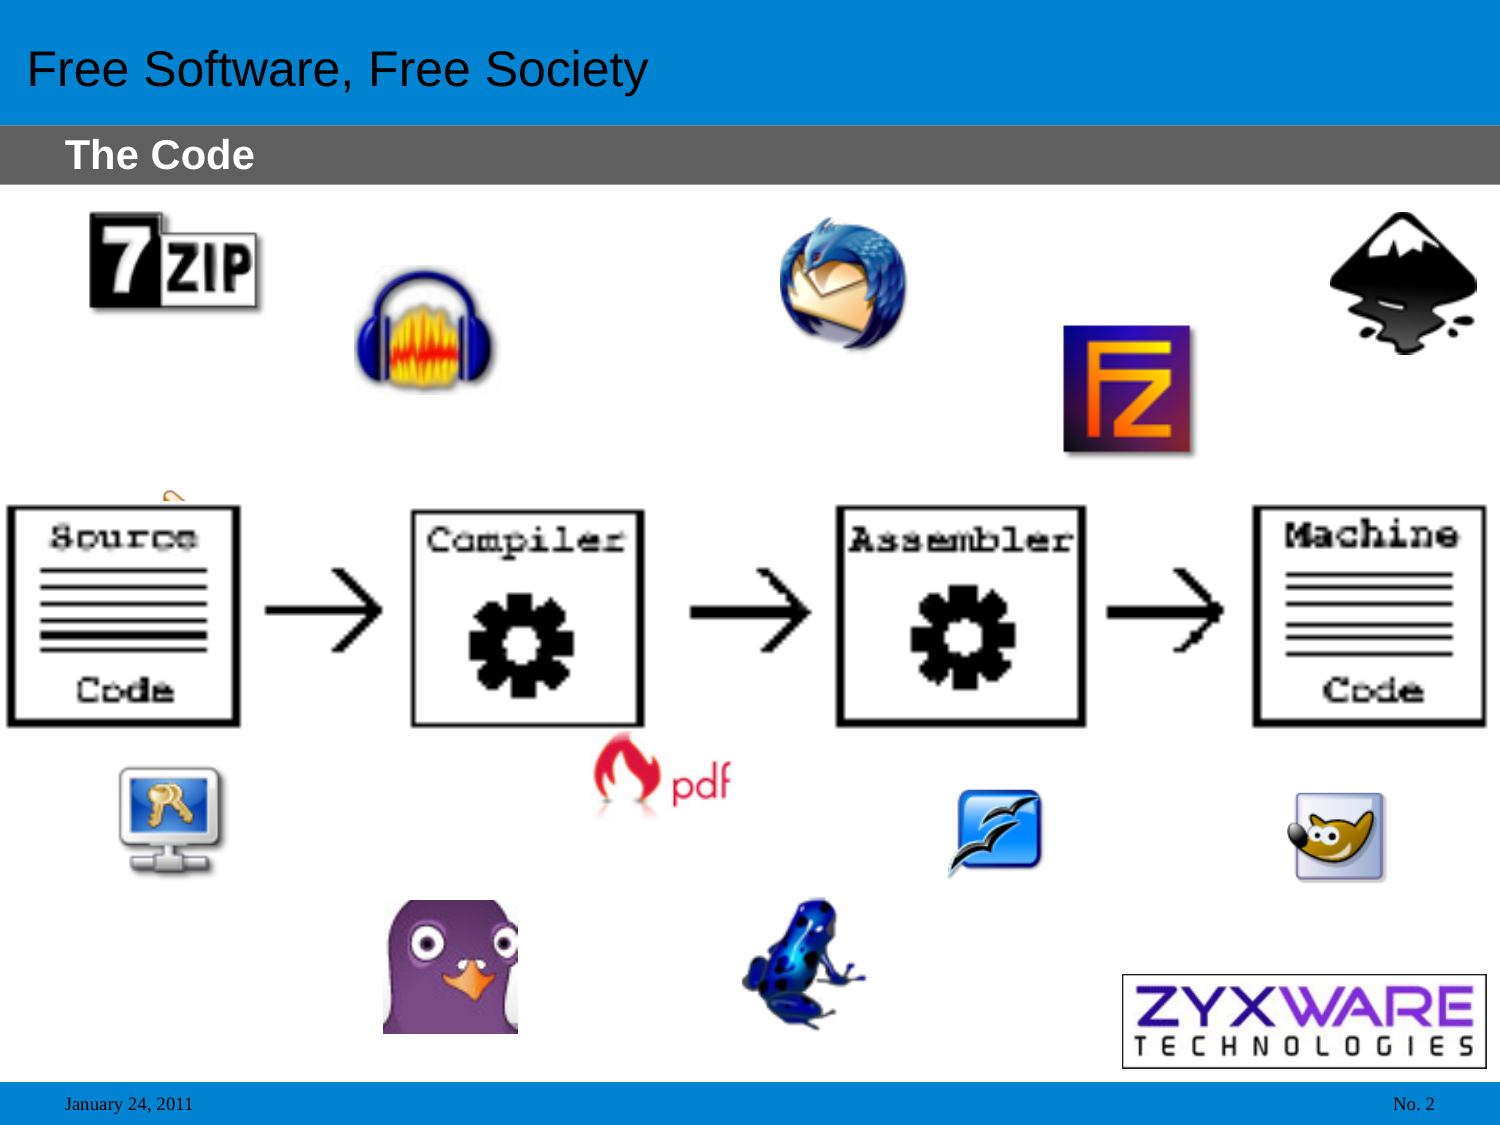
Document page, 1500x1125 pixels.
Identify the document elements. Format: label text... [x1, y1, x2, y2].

picture [1330, 212, 1477, 355]
picture [944, 785, 1045, 886]
picture [1287, 785, 1388, 886]
picture [738, 895, 874, 1034]
picture [1062, 324, 1203, 465]
picture [0, 486, 1498, 825]
title The Code [64, 125, 1436, 185]
picture [780, 217, 916, 355]
picture [88, 210, 272, 325]
picture [354, 265, 501, 395]
picture [1122, 974, 1487, 1069]
picture [107, 762, 237, 886]
picture [383, 900, 518, 1034]
